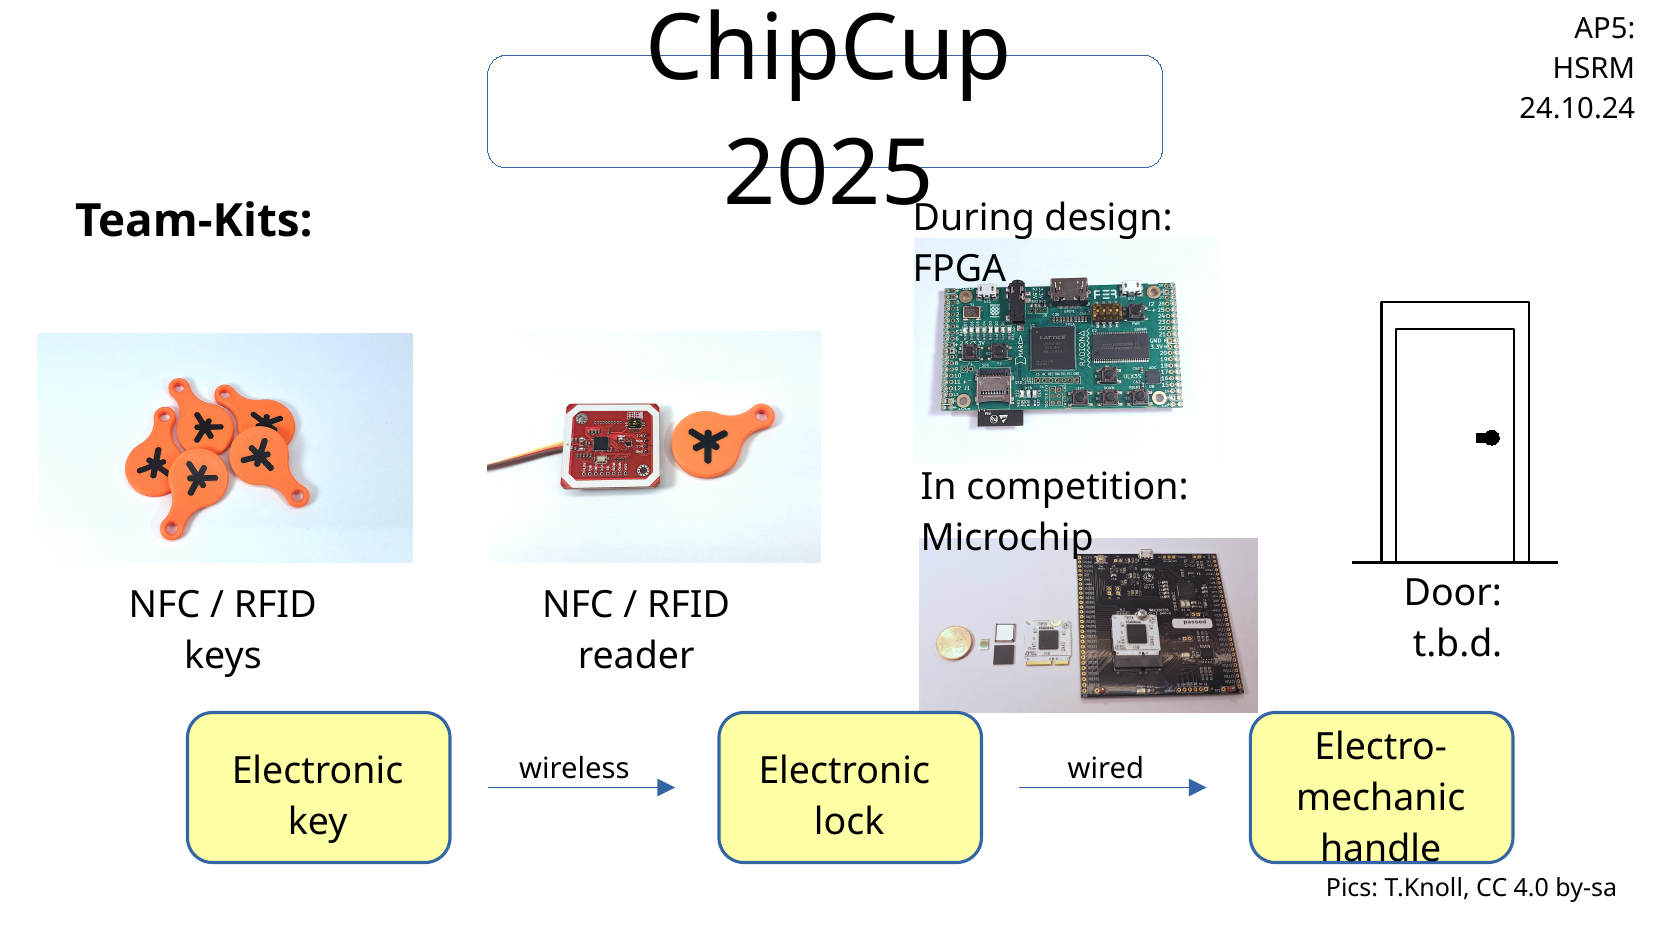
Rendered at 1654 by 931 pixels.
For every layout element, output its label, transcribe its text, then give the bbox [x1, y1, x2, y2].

text_box In competition: Microchip [905, 451, 1244, 551]
subtitle Team-Kits: [75, 187, 376, 264]
text_box Electronic key [205, 736, 431, 836]
picture [919, 538, 1258, 713]
picture [37, 333, 413, 563]
text_box [1348, 854, 1358, 859]
text_box NFC / RFID reader [523, 570, 749, 684]
text_box [1485, 430, 1500, 446]
text_box Door: t.b.d. [1363, 558, 1552, 658]
text_box NFC / RFID keys [110, 570, 336, 683]
text_box AP5: HSRM 24.10.24 [1500, 0, 1651, 114]
text_box [187, 712, 451, 863]
title ChipCup 2025 [532, 55, 1126, 159]
picture [487, 331, 821, 563]
text_box [1393, 854, 1403, 859]
picture [914, 283, 1220, 451]
text_box wired [1030, 739, 1181, 788]
text_box wireless [499, 739, 650, 788]
text_box [1250, 713, 1513, 863]
text_box Pics: T.Knoll, CC 4.0 by-sa [1294, 862, 1633, 906]
text_box [718, 712, 982, 863]
text_box During design: FPGA [897, 183, 1273, 283]
text_box Electronic lock [736, 736, 962, 836]
text_box Electro-mechanic handle [1268, 712, 1494, 854]
